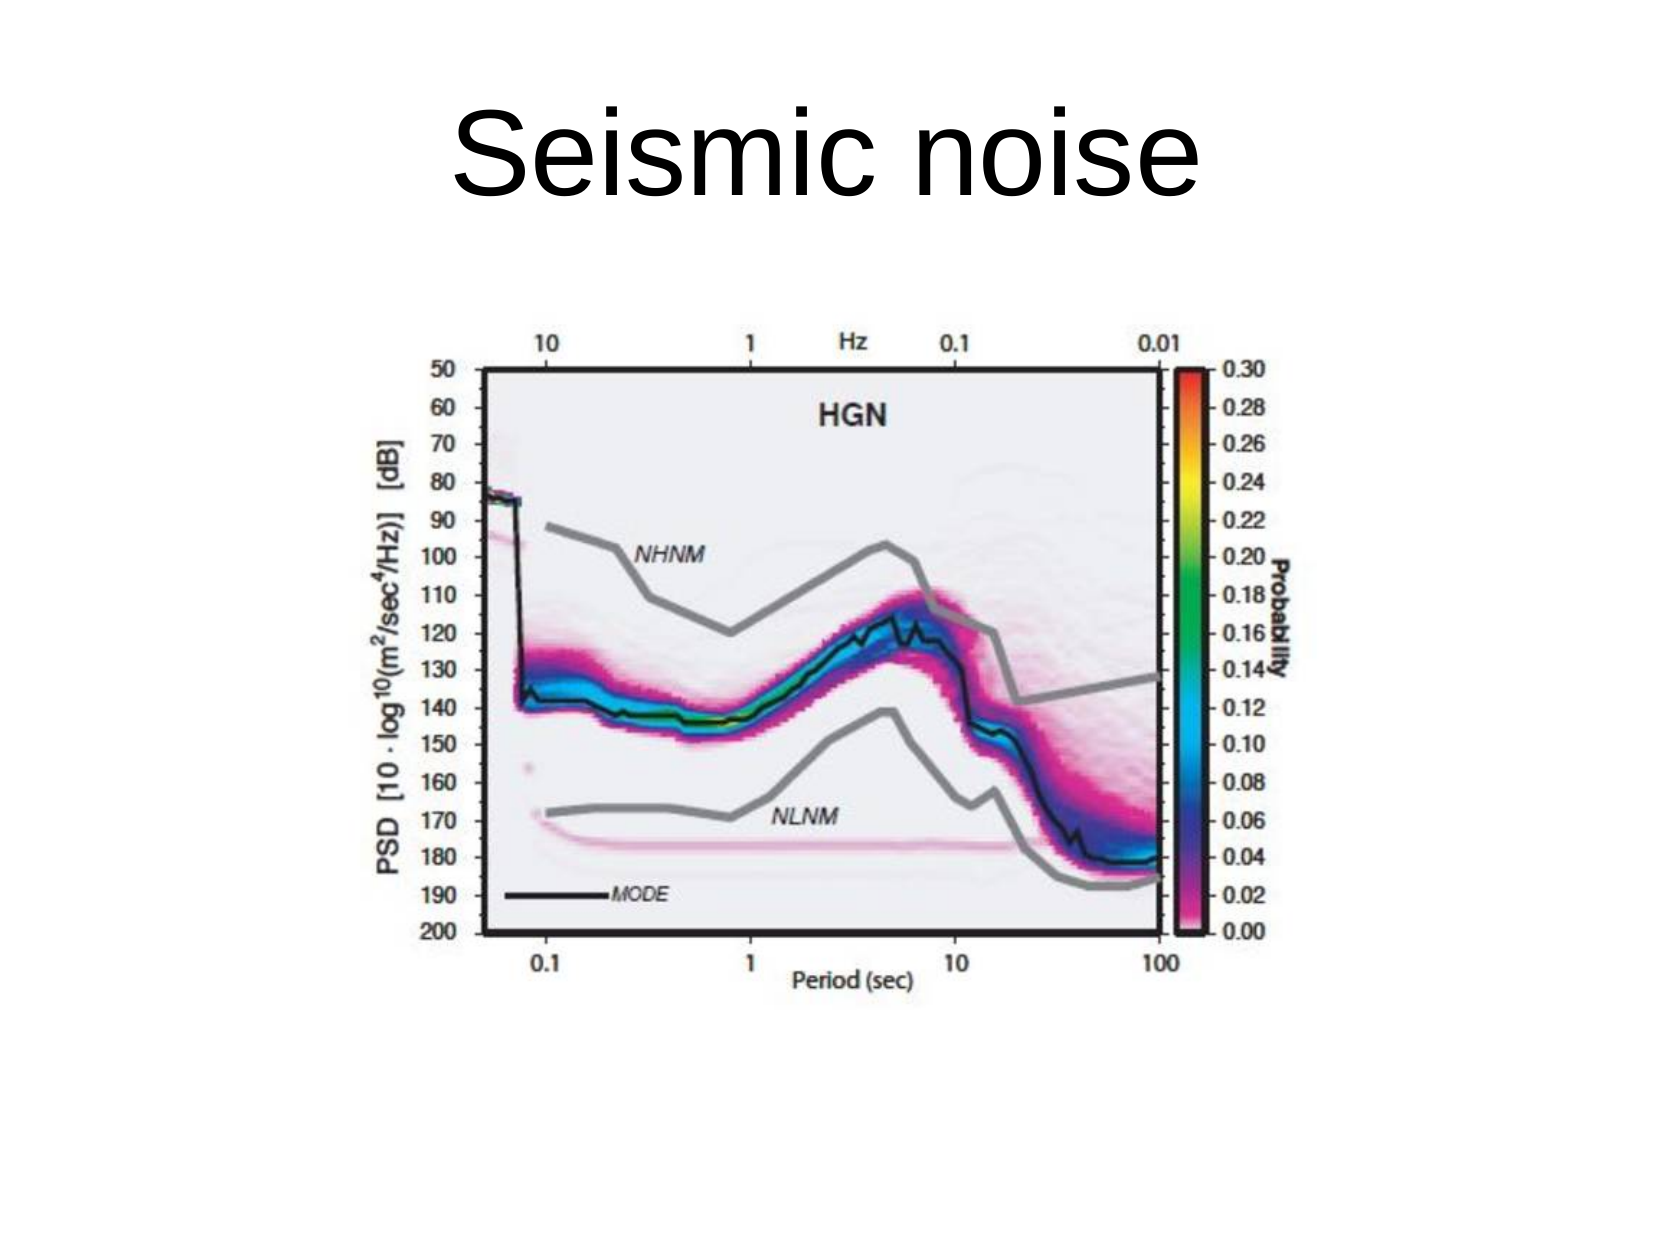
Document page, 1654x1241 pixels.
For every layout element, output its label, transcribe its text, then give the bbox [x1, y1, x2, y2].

title Seismic noise [82, 49, 1571, 257]
picture [326, 290, 1327, 1010]
